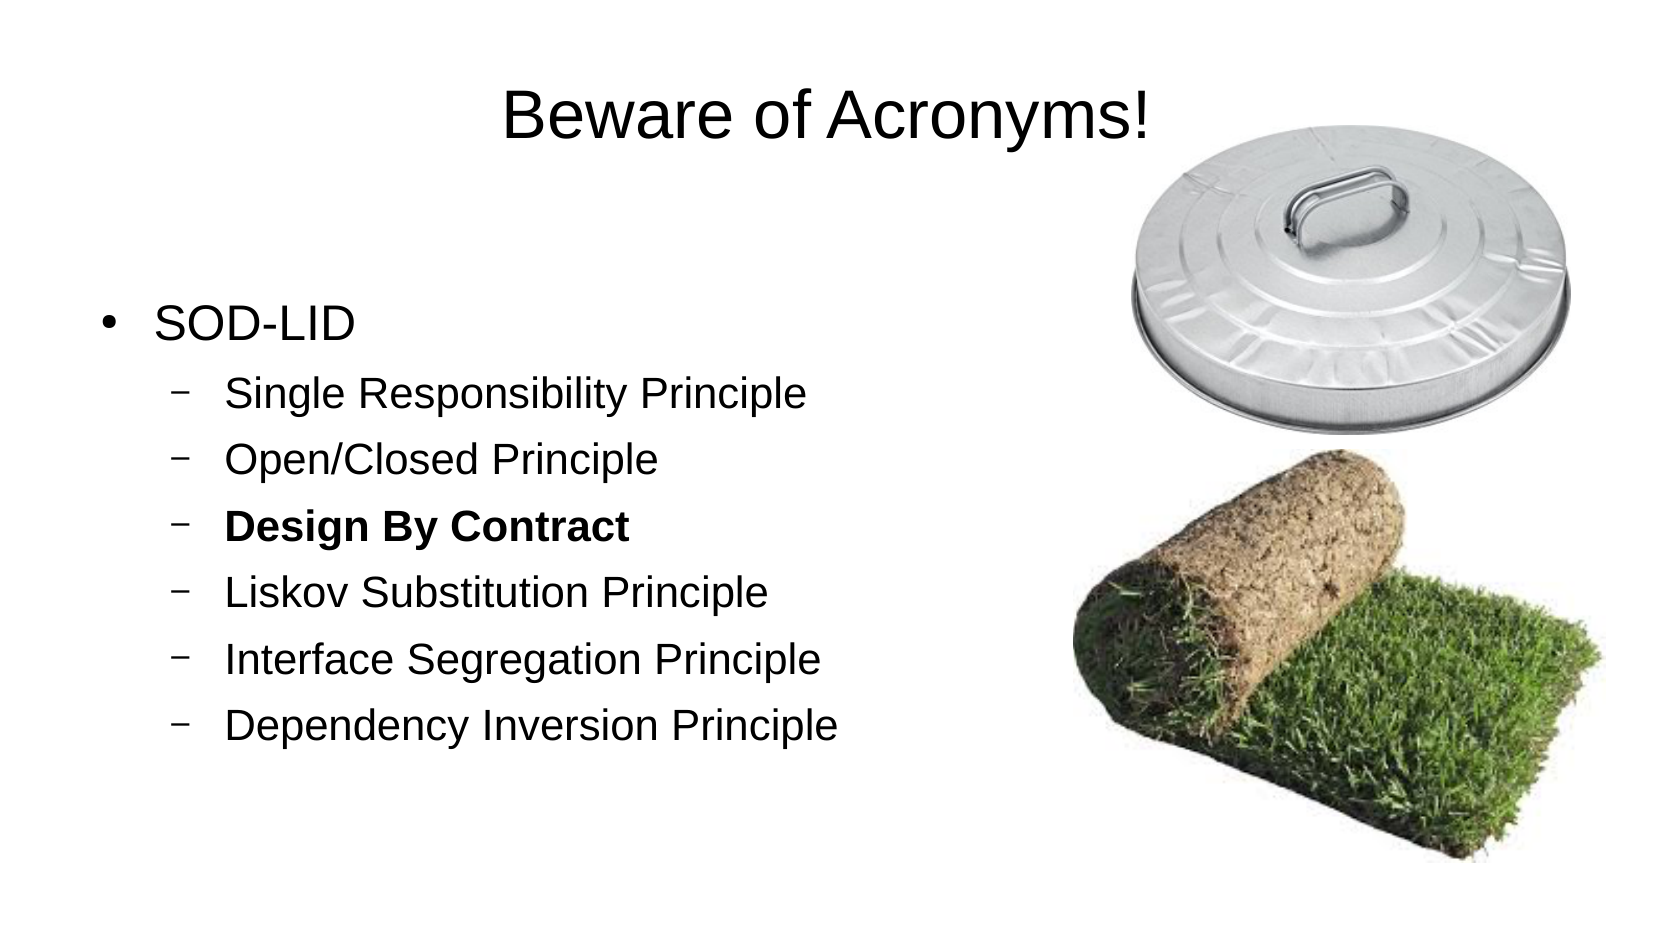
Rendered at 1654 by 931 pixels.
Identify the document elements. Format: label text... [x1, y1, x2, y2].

list SOD-LID Single Responsibility Principle Open/Closed Principle Design By Contract Liskov Substitution Principle Interface Segregation Principle Dependency Inversion Principle [82, 217, 1571, 758]
picture [1073, 449, 1606, 863]
title Beware of Acronyms! [82, 37, 1571, 193]
picture [1131, 193, 1571, 217]
